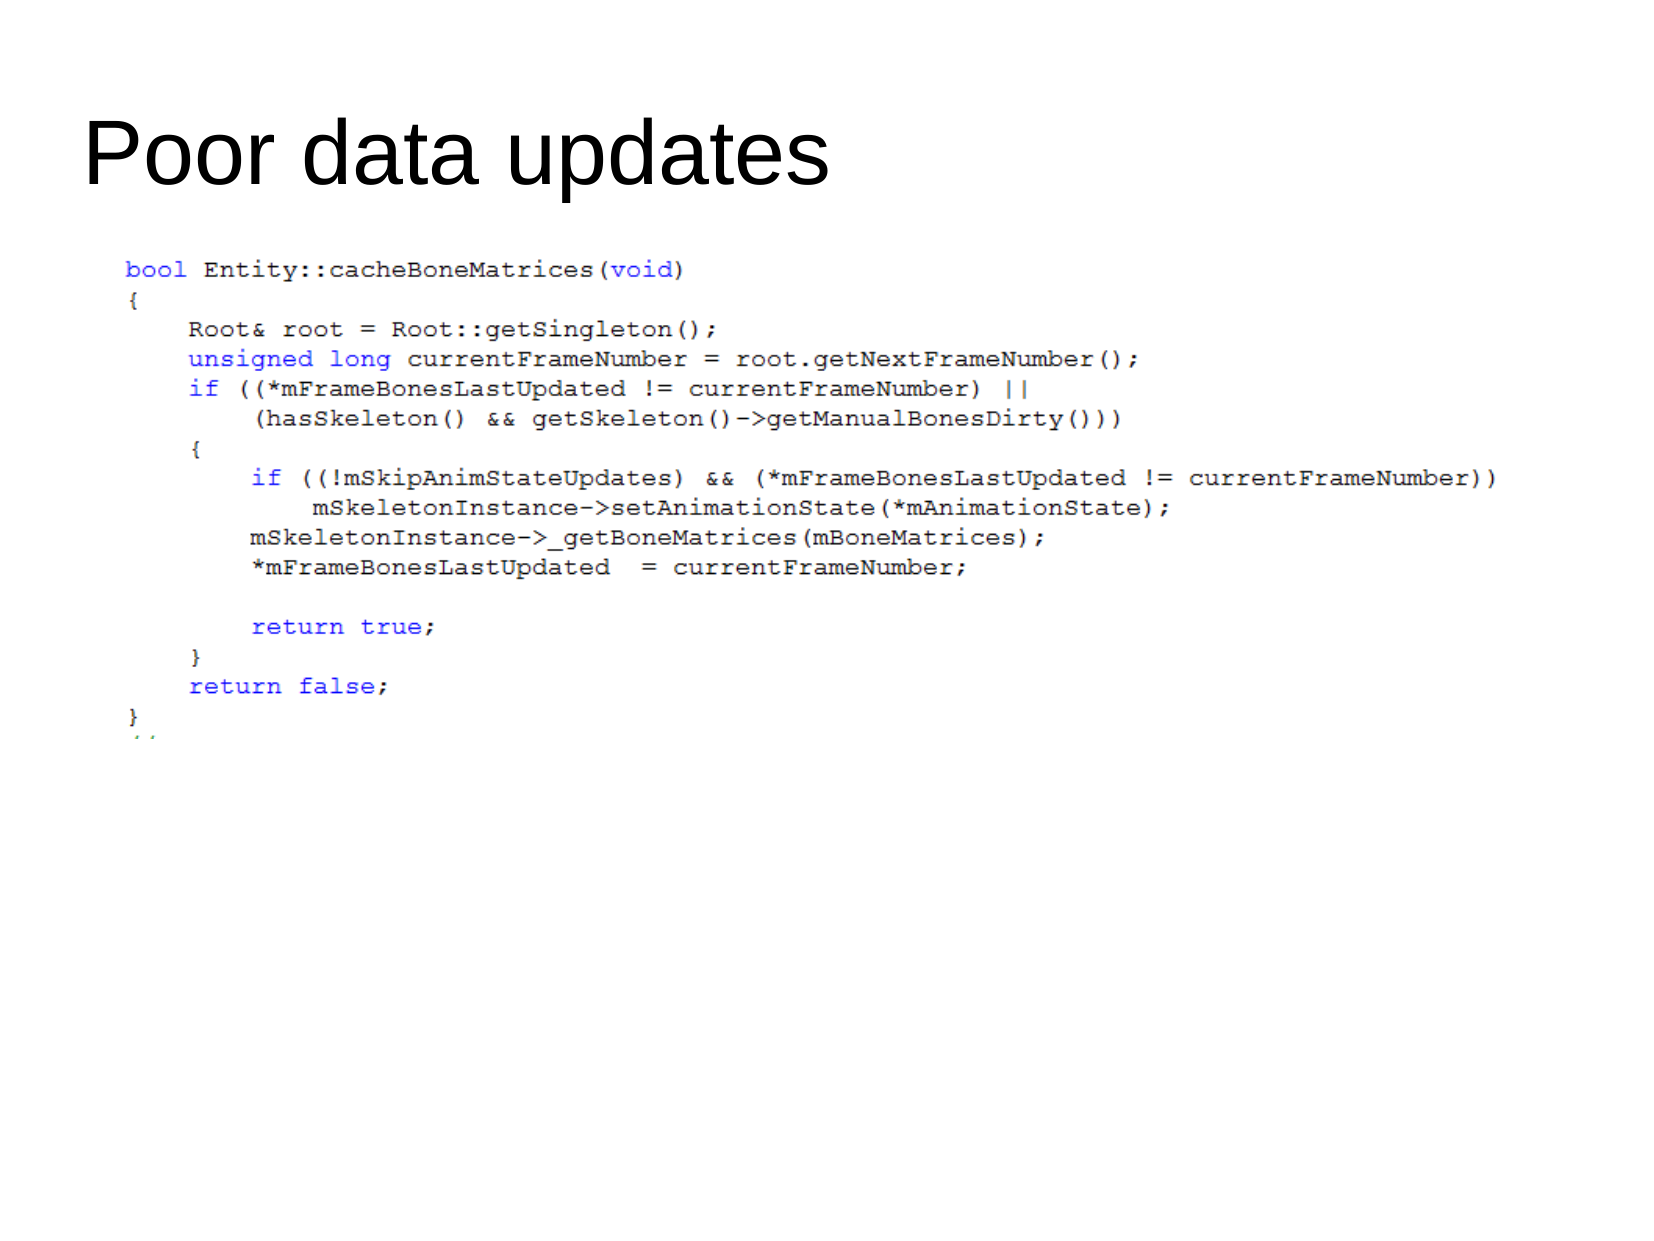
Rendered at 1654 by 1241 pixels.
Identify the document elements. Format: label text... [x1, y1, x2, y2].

picture [118, 252, 1517, 739]
title Poor data updates [82, 49, 1571, 257]
